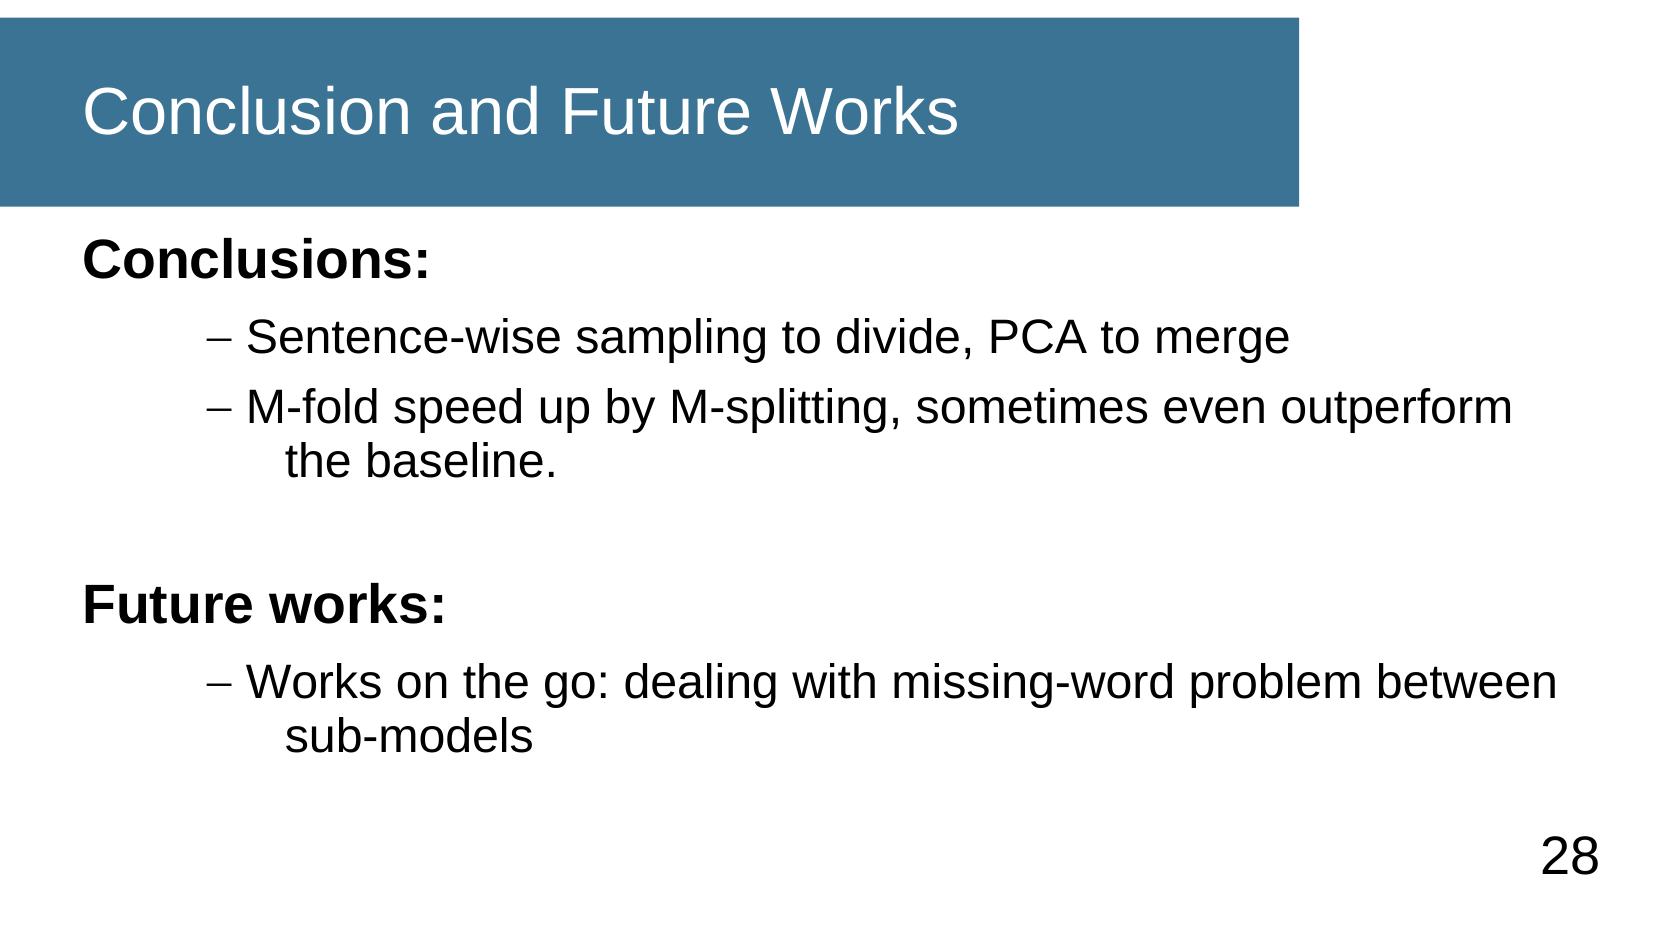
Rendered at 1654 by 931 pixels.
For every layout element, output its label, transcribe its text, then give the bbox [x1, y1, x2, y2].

title Conclusion and Future Works [82, 35, 1234, 189]
list Conclusions: Sentence-wise sampling to divide, PCA to merge M-fold speed up by M-splitting, sometimes even outperform the baseline. Future works: Works on the go: dealing with missing-word problem between sub-models [82, 224, 1571, 764]
